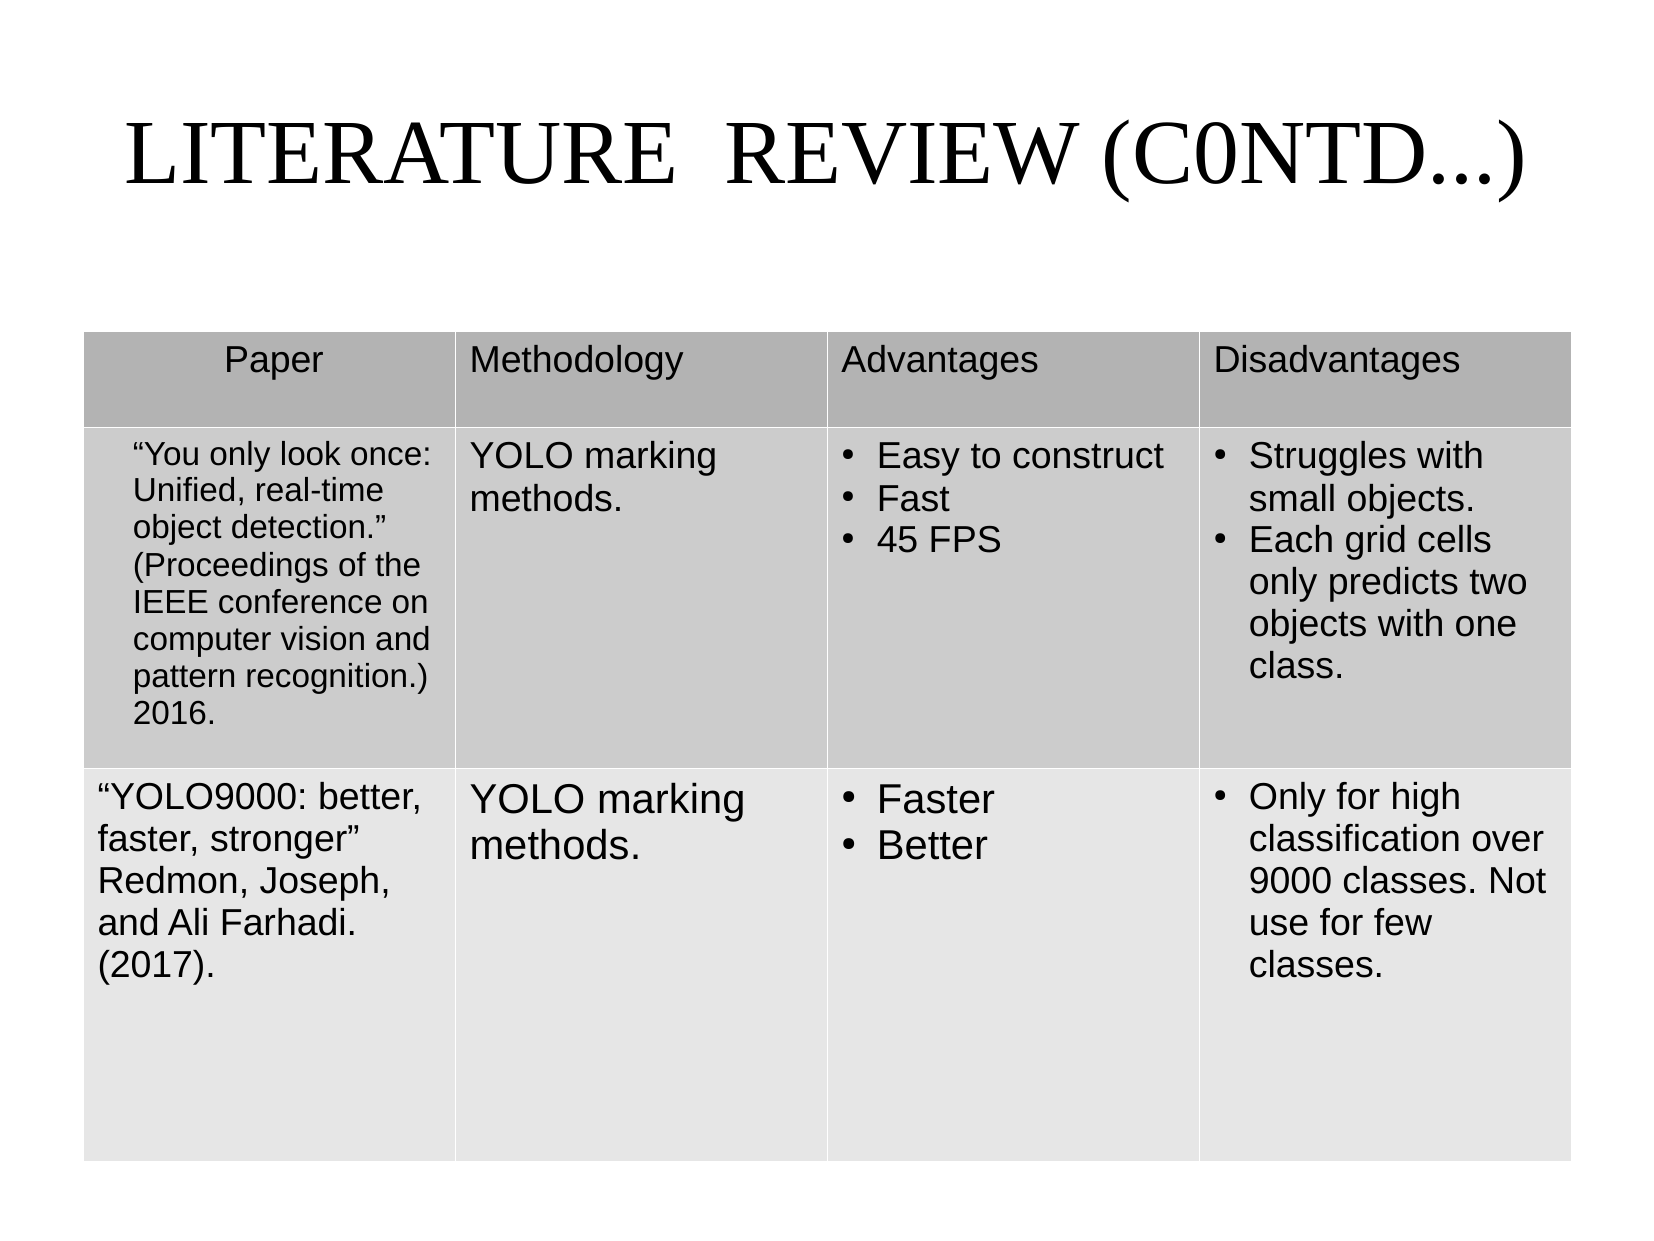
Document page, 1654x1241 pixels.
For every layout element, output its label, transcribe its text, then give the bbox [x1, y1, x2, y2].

table_cell “YOLO9000: better, faster, stronger” Redmon, Joseph, and Ali Farhadi. (2017). [84, 769, 455, 1161]
table_header Paper [84, 332, 455, 427]
table_header Advantages [828, 332, 1199, 427]
table_cell YOLO marking methods. [456, 428, 827, 768]
table_cell “You only look once: Unified, real-time object detection.” (Proceedings of the IEEE conference on computer vision and pattern recognition.) 2016. [84, 428, 455, 768]
table_cell Easy to construct Fast 45 FPS [828, 428, 1199, 768]
table_header Disadvantages [1200, 332, 1571, 427]
table_header Methodology [456, 332, 827, 427]
table_cell Faster Better [828, 769, 1199, 1161]
table_cell Only for high classification over 9000 classes. Not use for few classes. [1200, 769, 1571, 1161]
table_cell YOLO marking methods. [456, 769, 827, 1161]
table_cell Struggles with small objects. Each grid cells only predicts two objects with one class. [1200, 428, 1571, 768]
title LITERATURE REVIEW (C0NTD...) [82, 49, 1571, 257]
